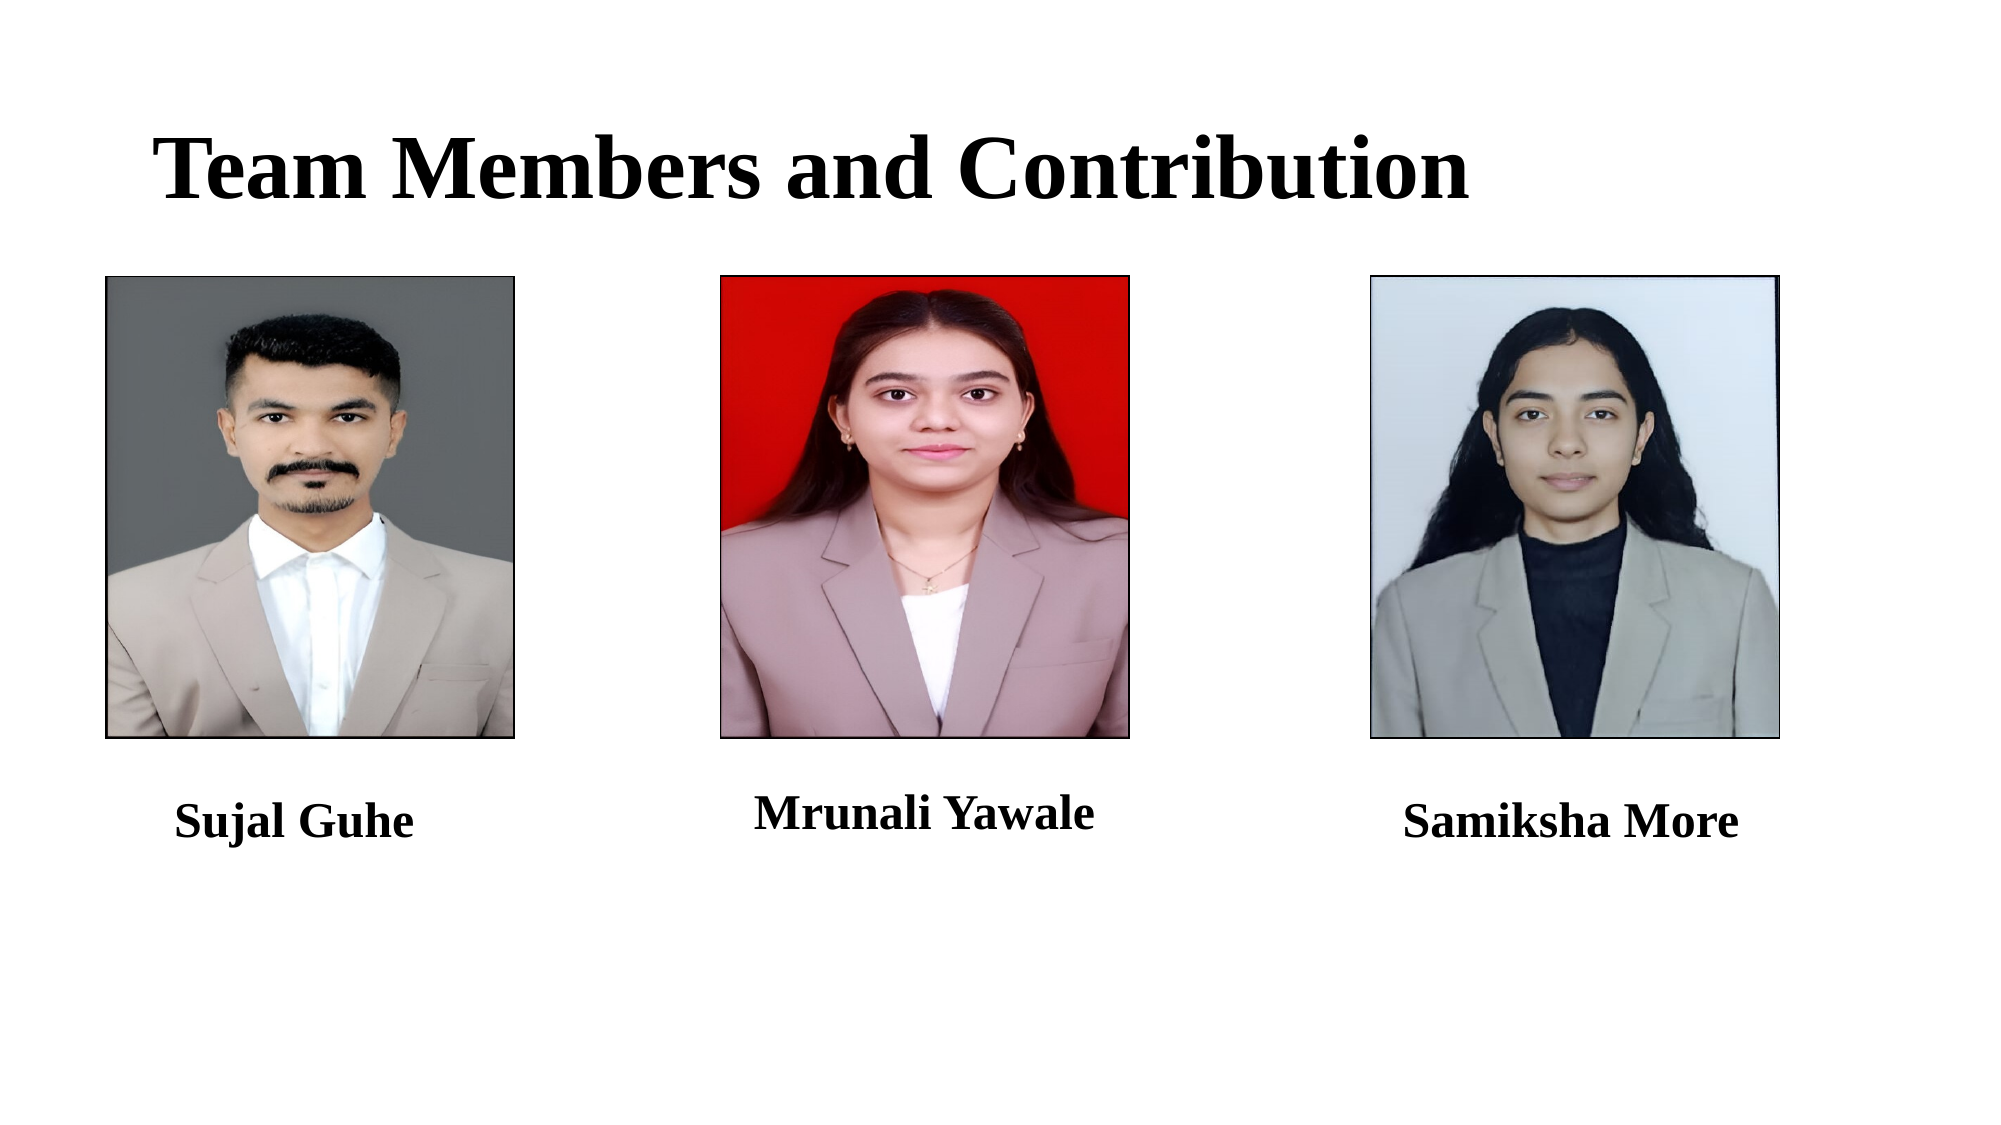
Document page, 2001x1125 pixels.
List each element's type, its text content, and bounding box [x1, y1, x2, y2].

picture [1371, 276, 1779, 738]
picture [721, 277, 1129, 738]
text_box Sujal Guhe [159, 779, 461, 916]
text_box Mrunali Yawale [738, 771, 1146, 848]
text_box Samiksha More [1387, 779, 1795, 916]
title Team Members and Contribution [137, 59, 1863, 278]
picture [106, 277, 514, 738]
